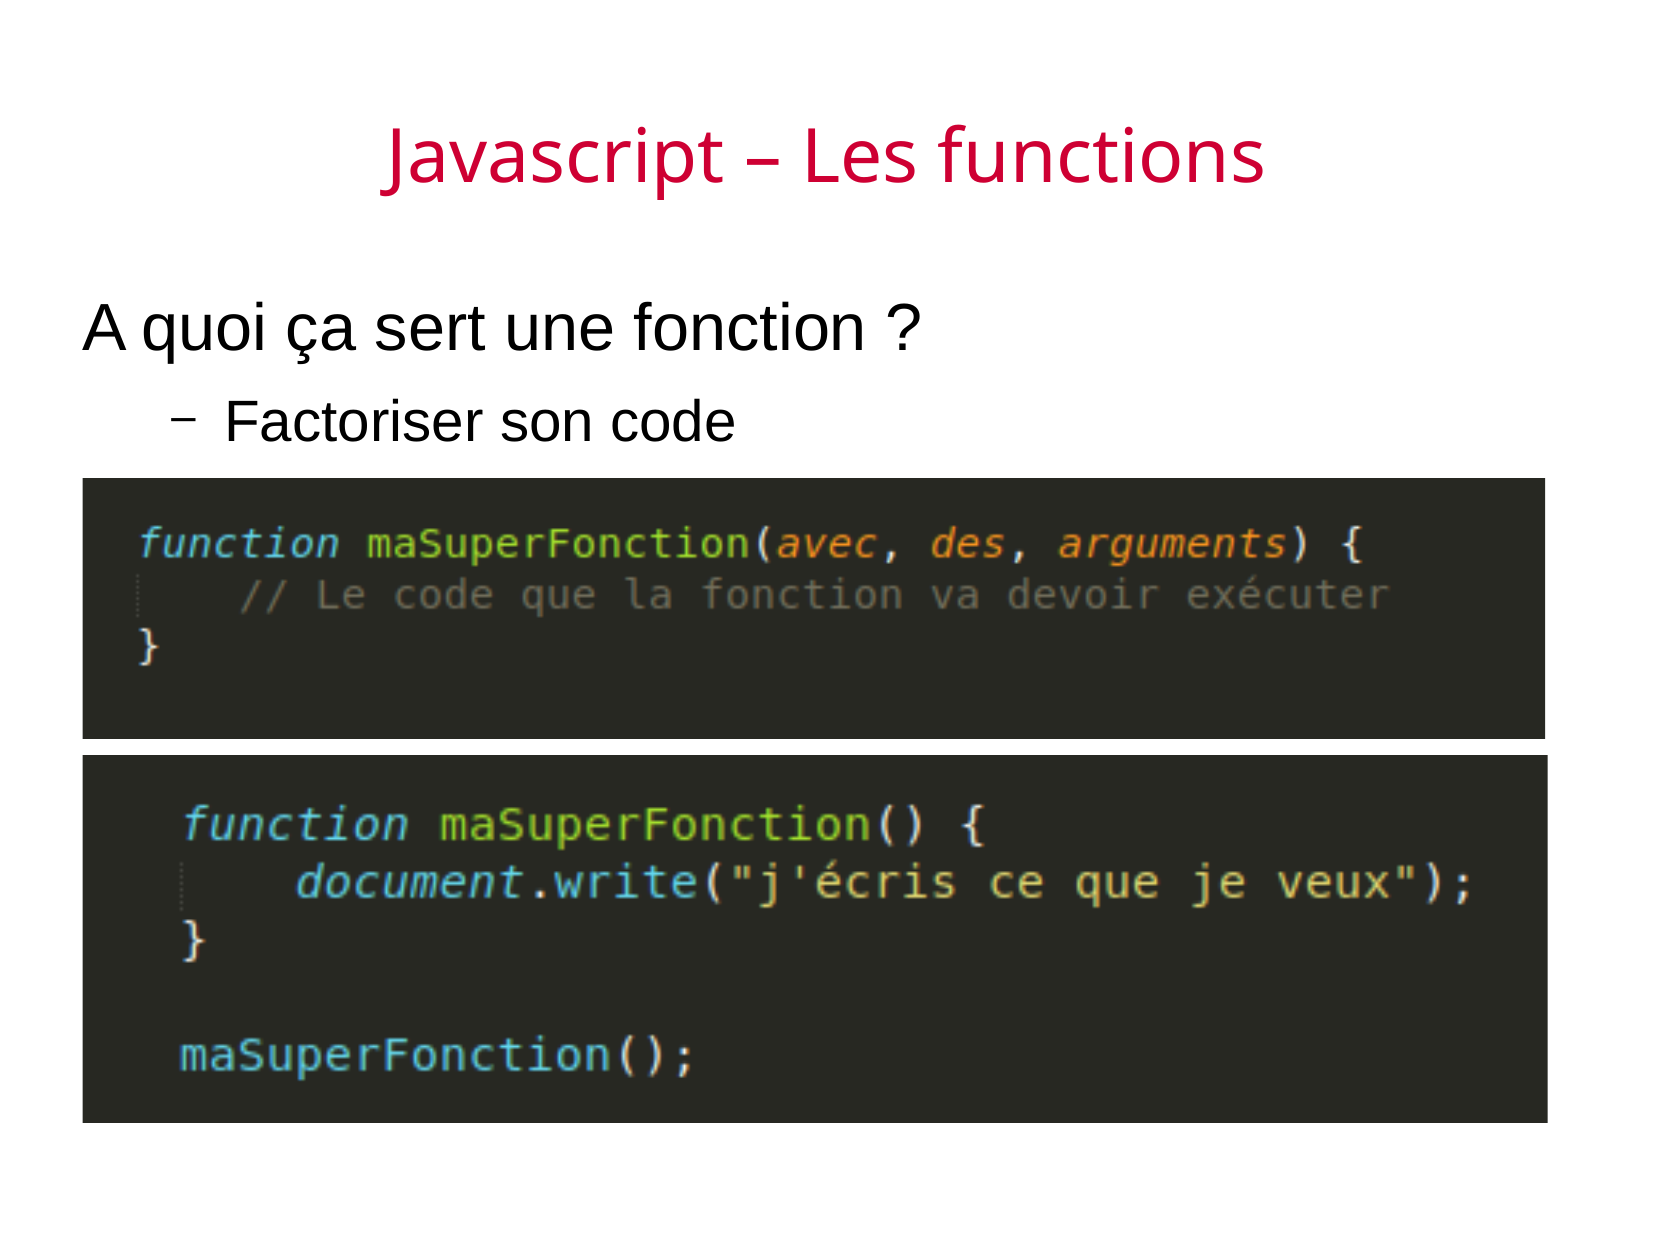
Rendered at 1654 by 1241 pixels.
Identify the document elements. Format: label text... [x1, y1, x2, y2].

list A quoi ça sert une fonction ? Factoriser son code [82, 290, 1571, 1010]
title Javascript – Les functions [82, 49, 1571, 257]
picture [82, 478, 1546, 739]
picture [82, 755, 1548, 1123]
